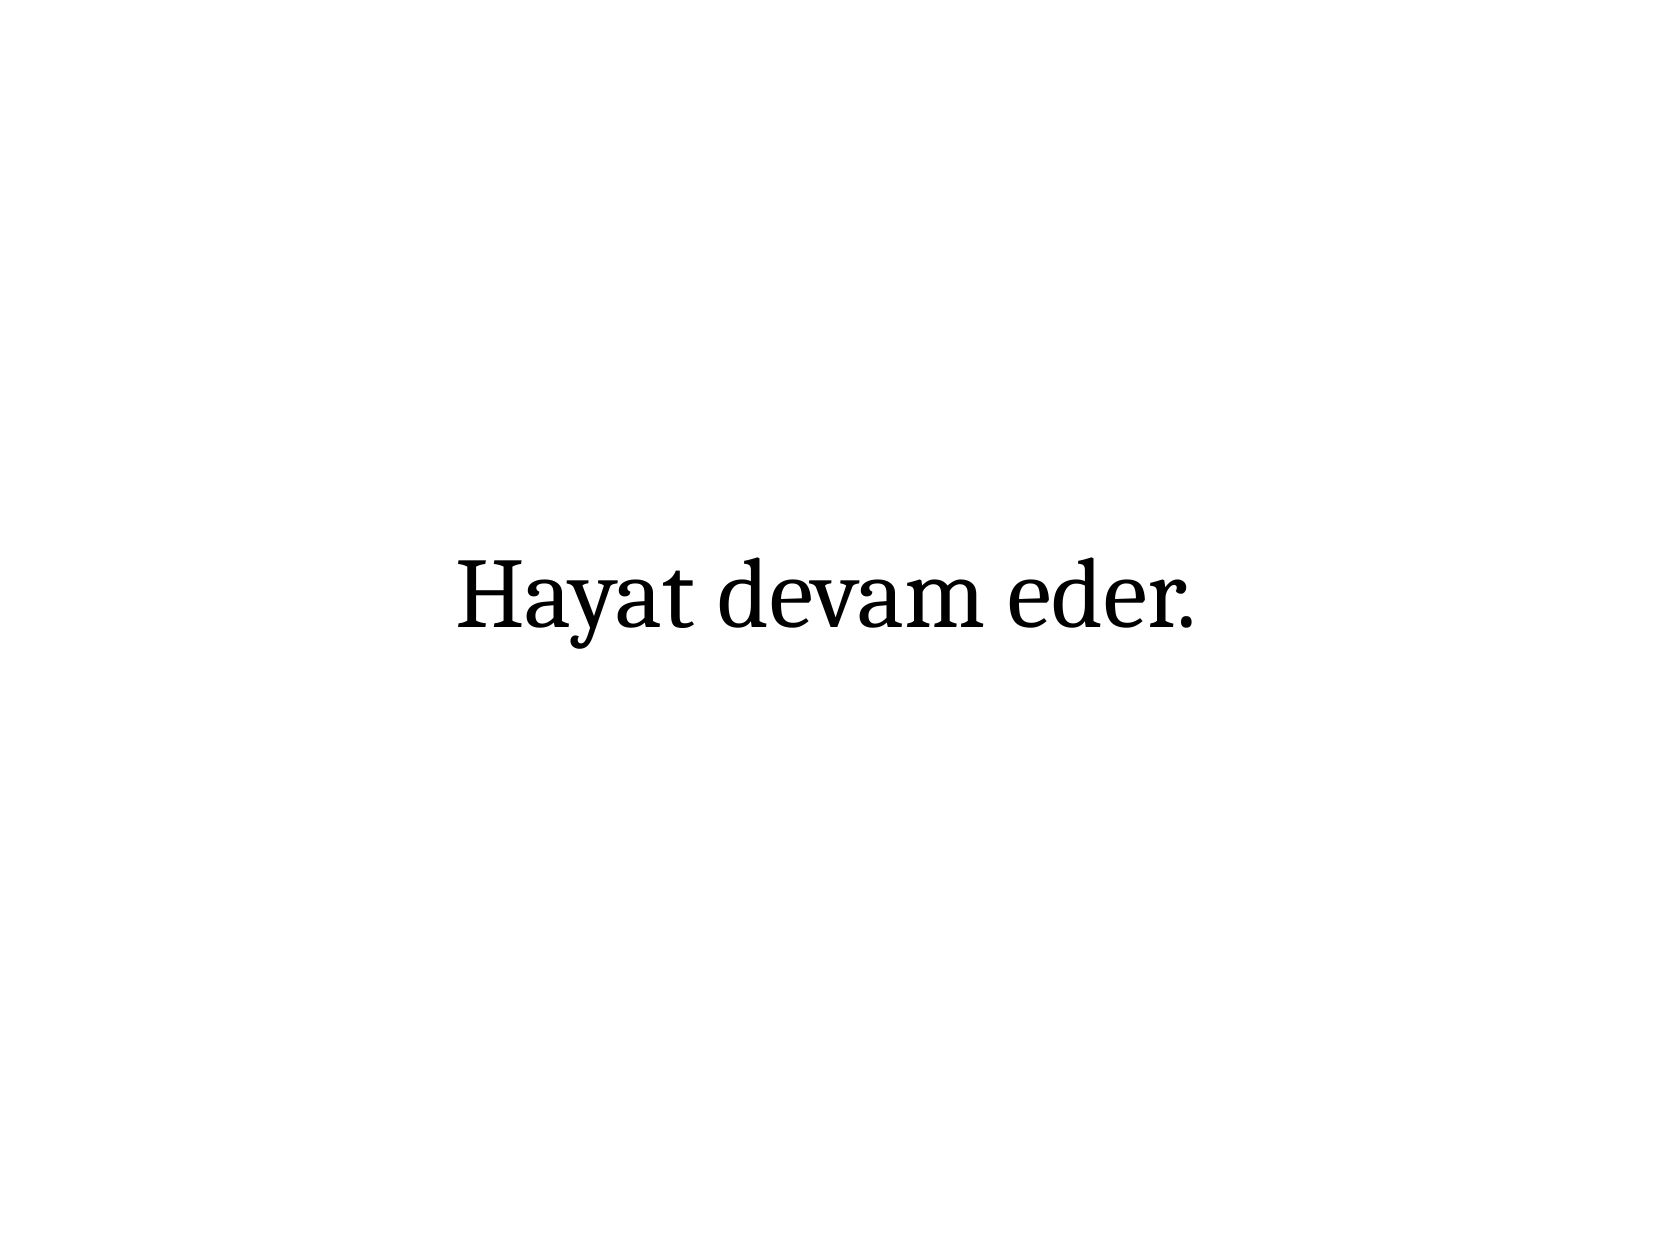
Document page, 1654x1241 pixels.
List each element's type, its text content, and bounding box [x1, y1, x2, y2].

title Hayat devam eder. [82, 281, 1571, 908]
